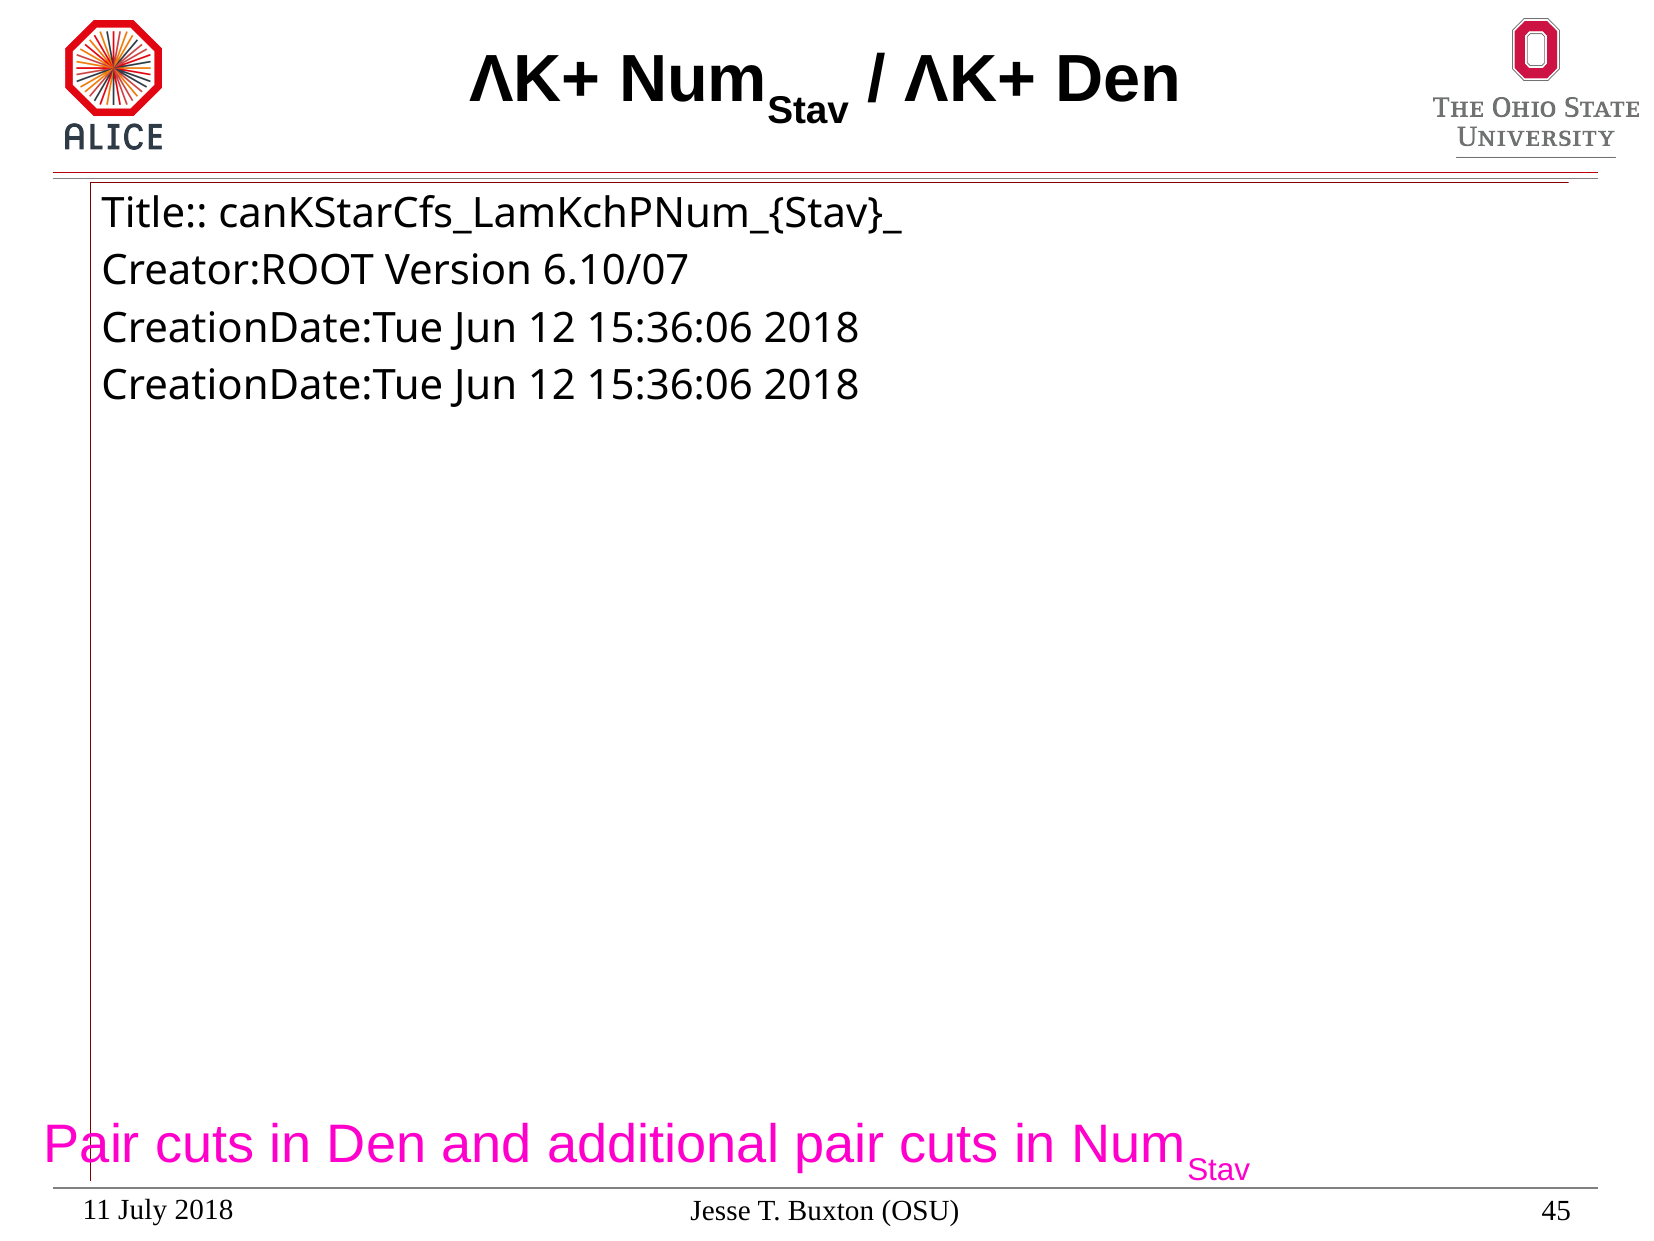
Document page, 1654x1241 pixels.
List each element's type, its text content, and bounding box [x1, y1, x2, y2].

picture [65, 20, 137, 150]
title ΛK+ NumStav / ΛK+ Den [137, 1, 1513, 172]
picture [87, 180, 1569, 1181]
picture [1513, 5, 1642, 171]
text_box Pair cuts in Den and additional pair cuts in NumStav [28, 1106, 1396, 1195]
